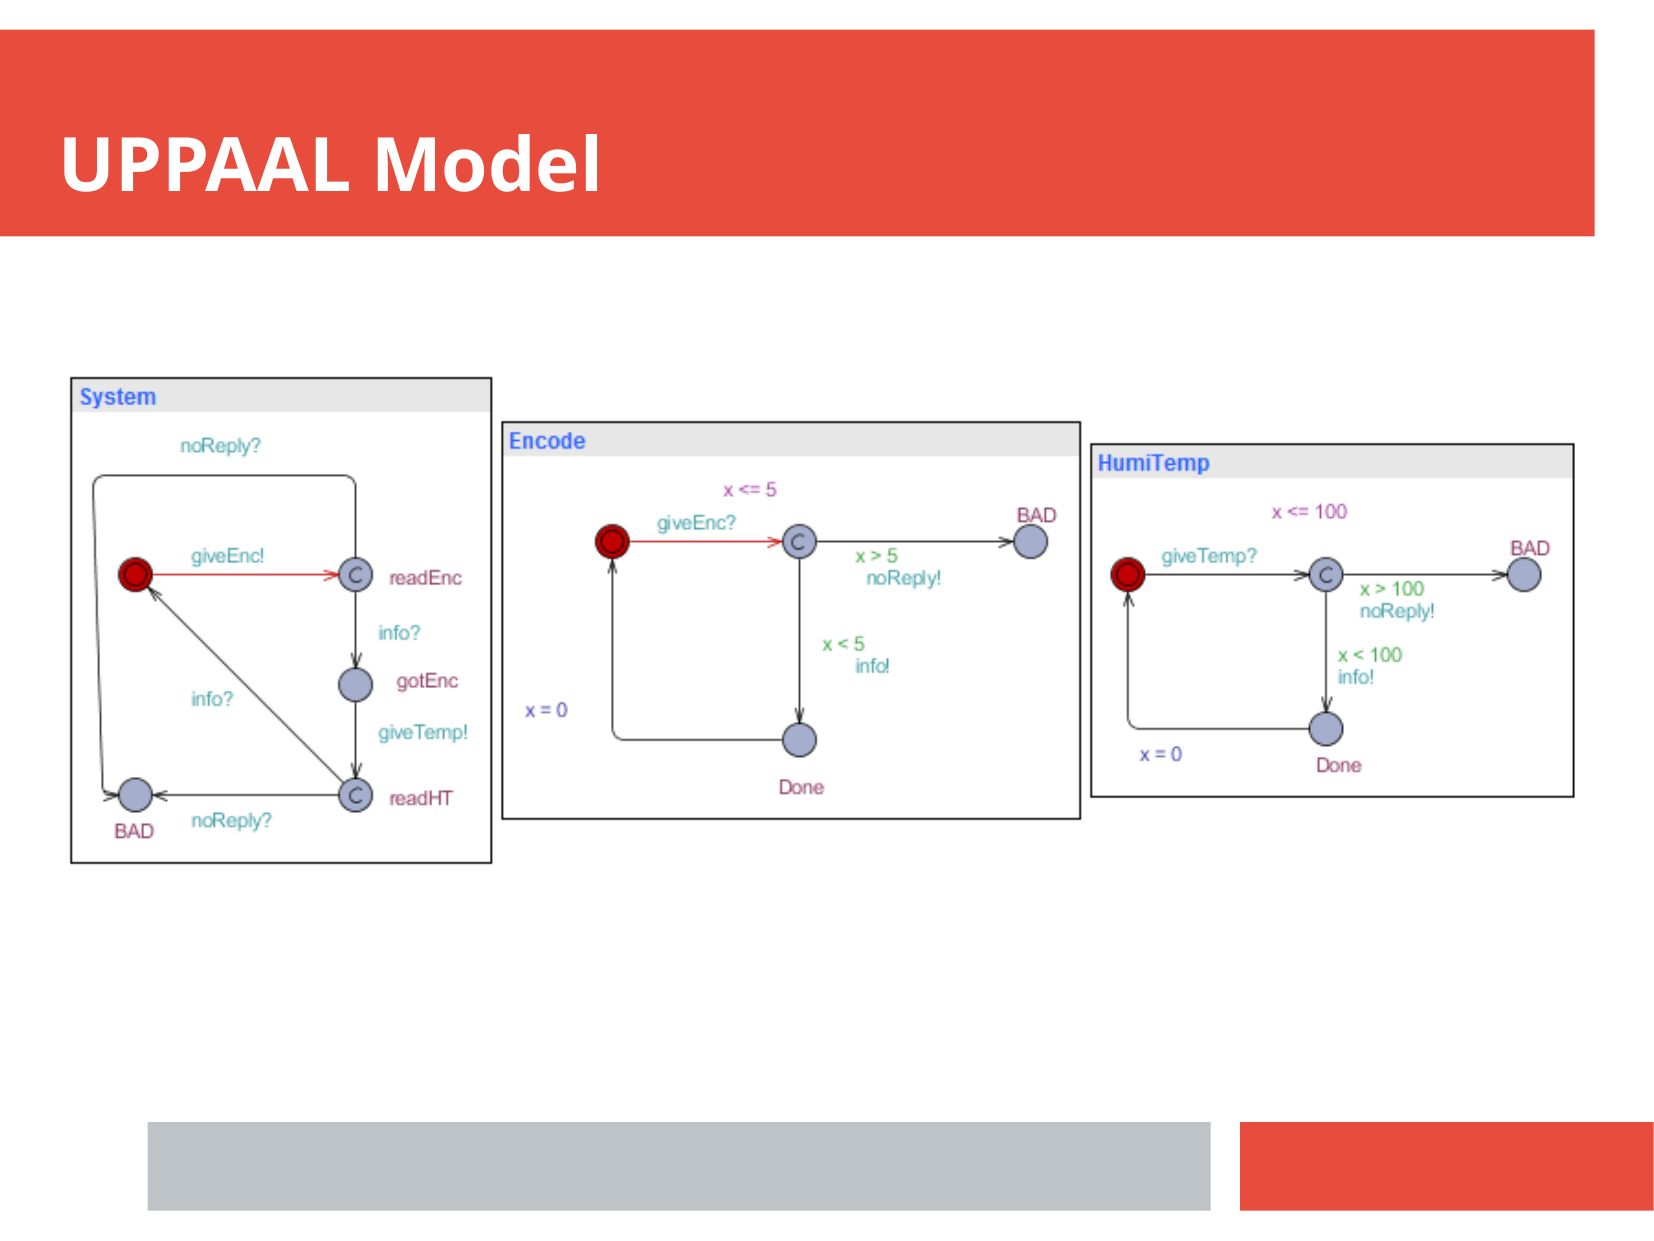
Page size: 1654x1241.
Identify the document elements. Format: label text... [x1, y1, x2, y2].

title UPPAAL Model [59, 59, 1595, 207]
picture [56, 361, 1597, 879]
